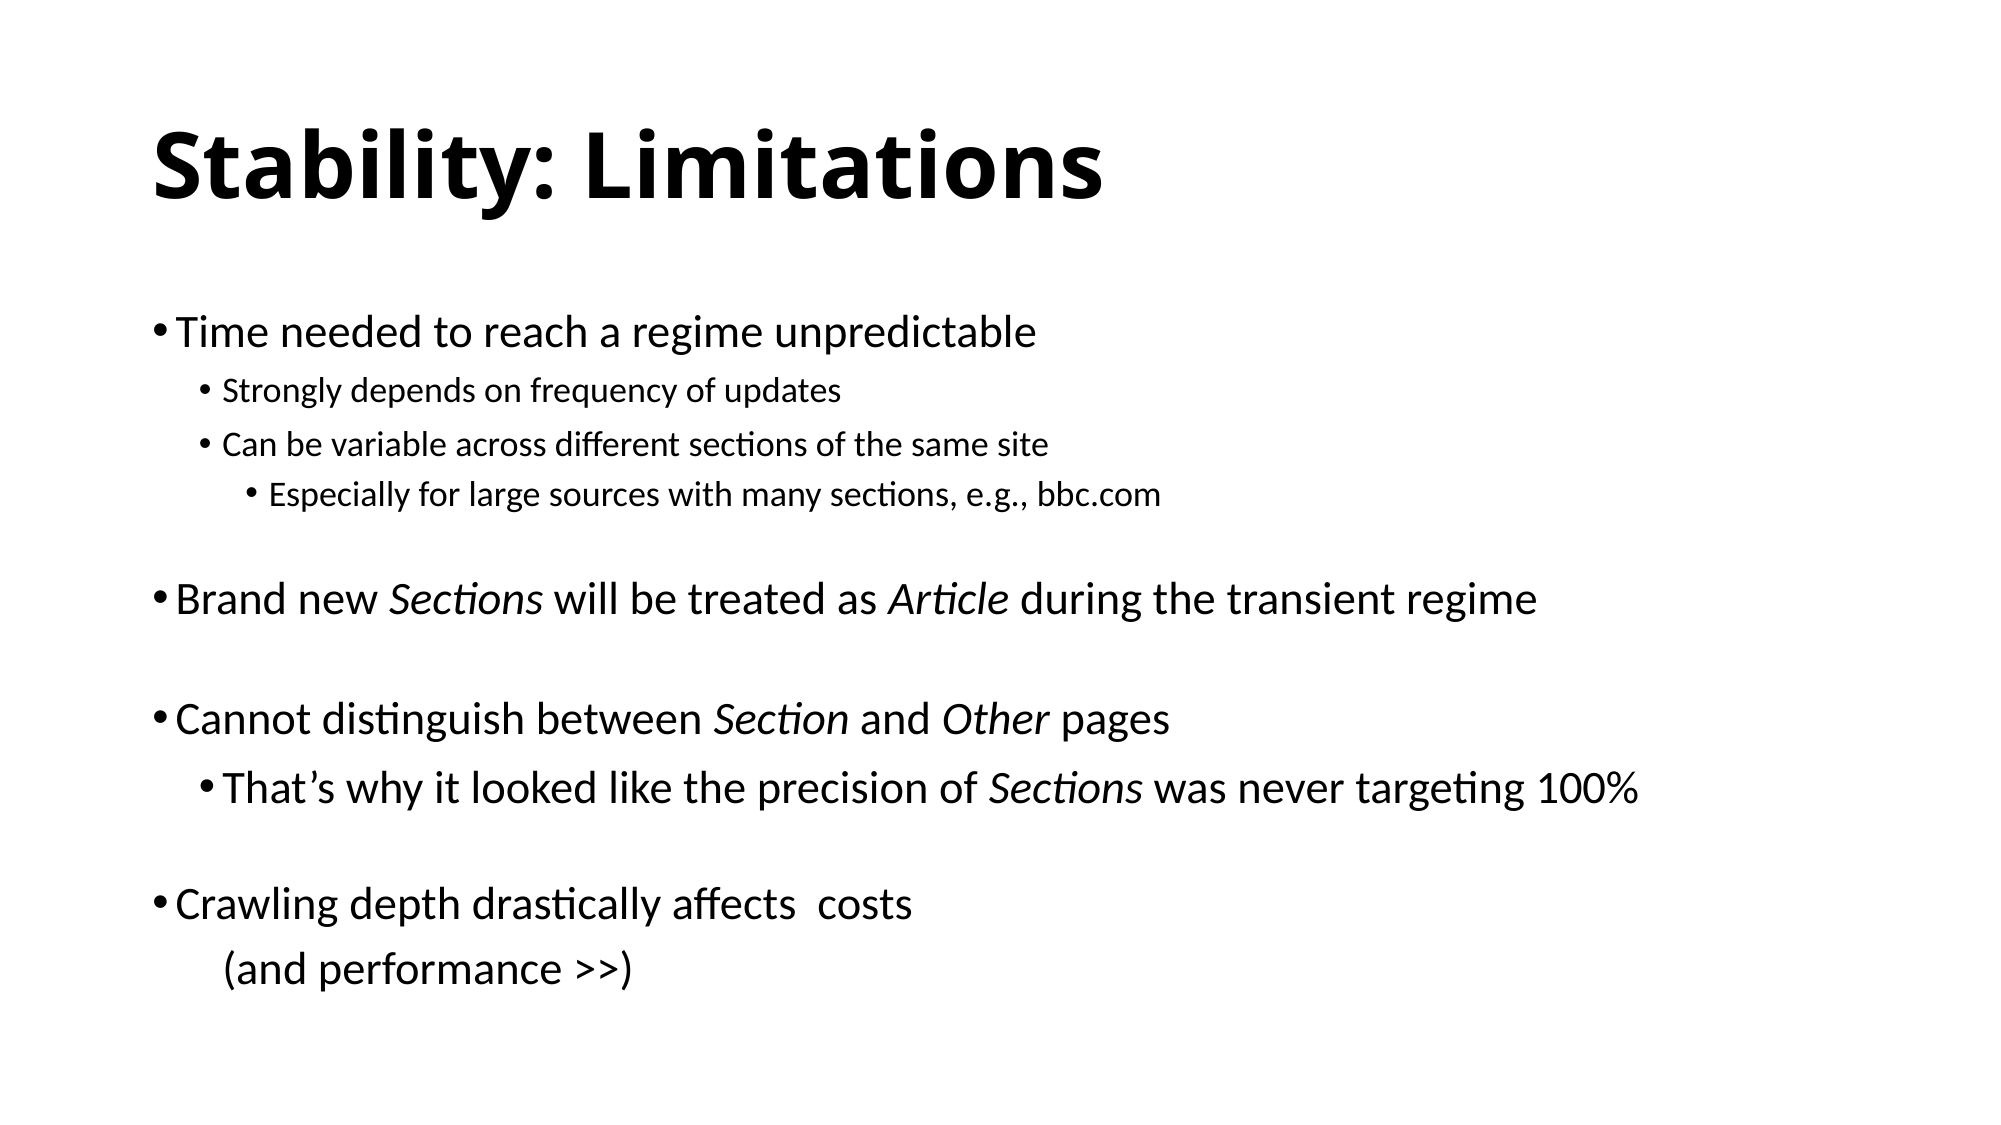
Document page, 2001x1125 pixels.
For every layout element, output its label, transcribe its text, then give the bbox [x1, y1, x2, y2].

list Time needed to reach a regime unpredictable Strongly depends on frequency of updates Can be variable across different sections of the same site Especially for large sources with many sections, e.g., bbc.com Brand new Sections will be treated as Article during the transient regime Cannot distinguish between Section and Other pages That’s why it looked like the precision of Sections was never targeting 100% Crawling depth drastically affects costs (and performance >>) [137, 299, 1863, 1014]
title Stability: Limitations [137, 59, 1863, 278]
